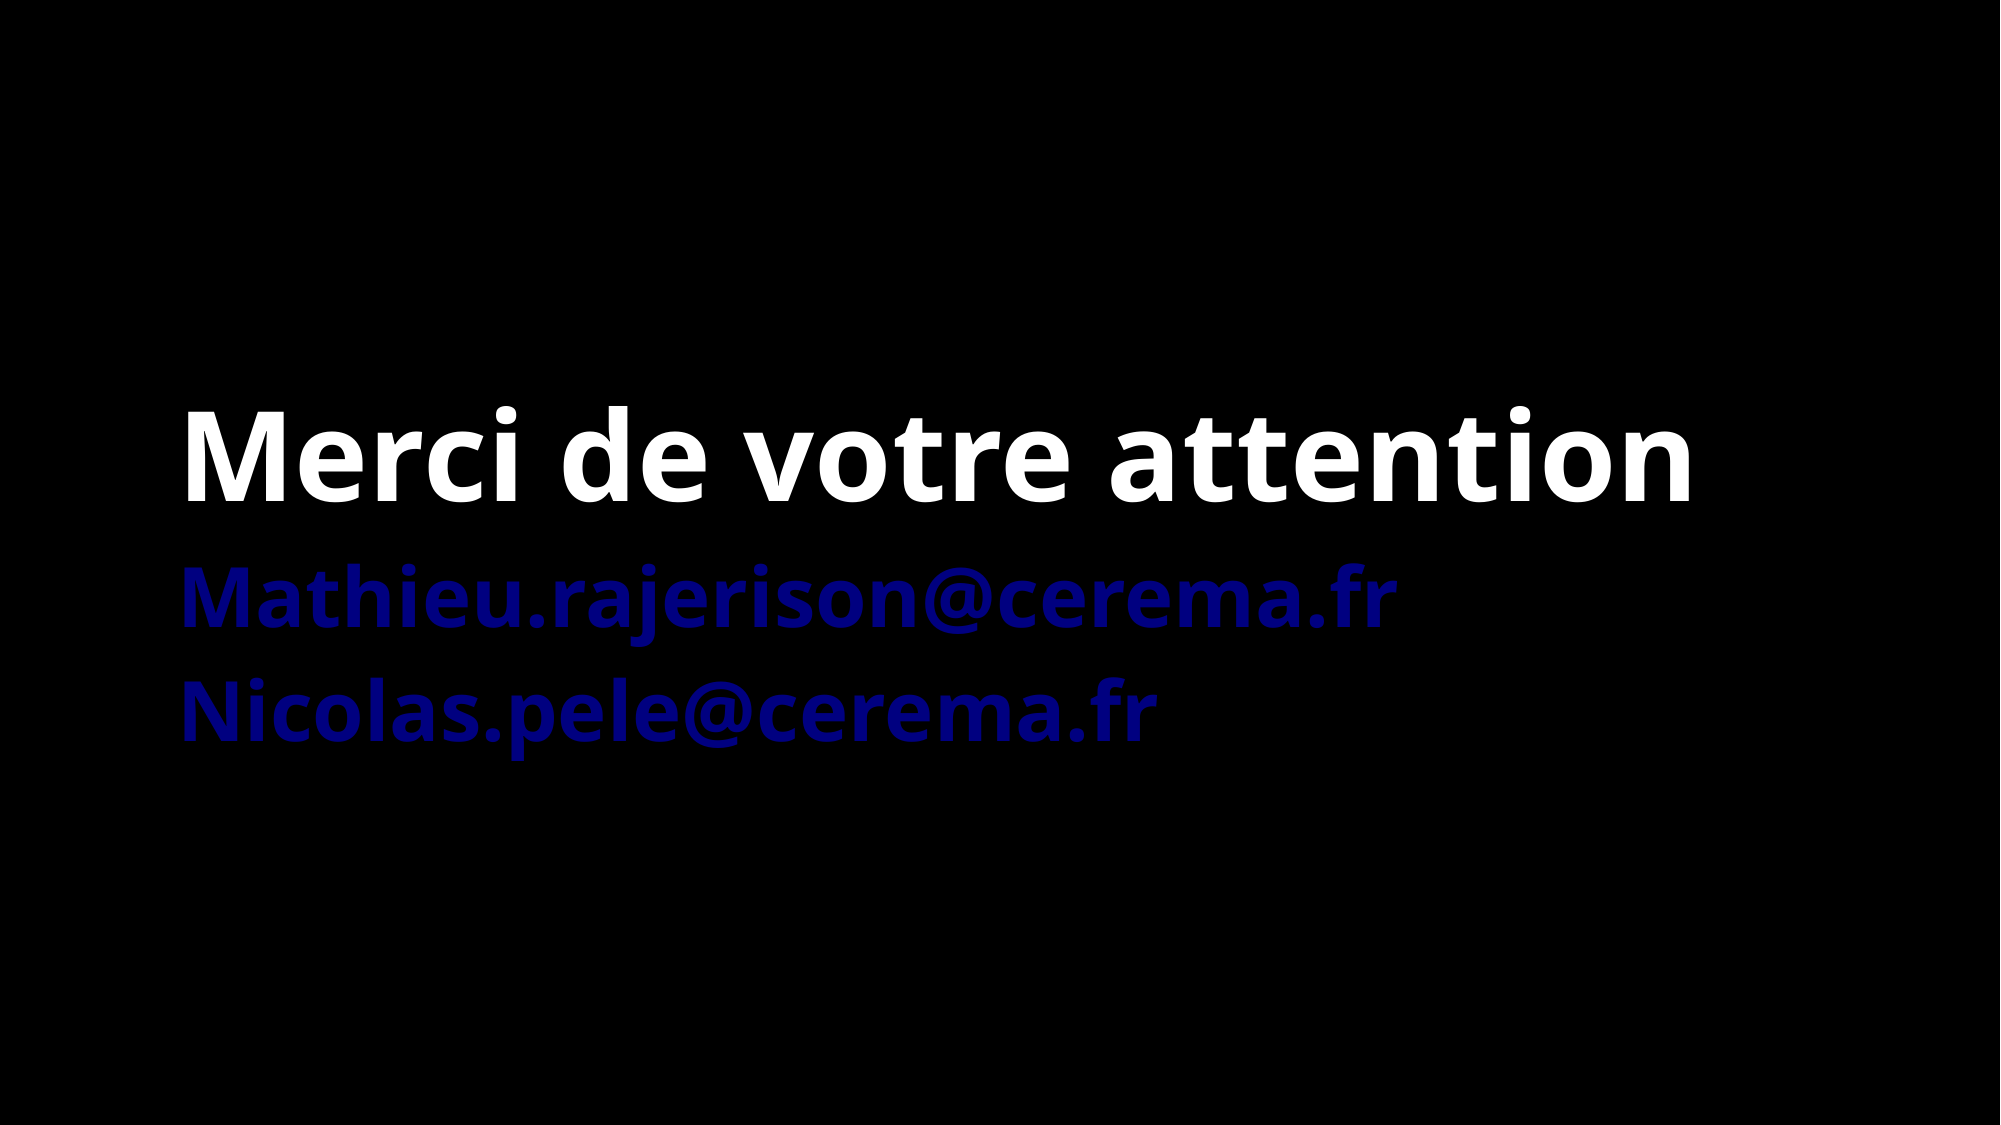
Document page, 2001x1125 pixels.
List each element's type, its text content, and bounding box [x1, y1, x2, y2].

text_box Merci de votre attention Mathieu.rajerison@cerema.fr Nicolas.pele@cerema.fr [0, 0, 2000, 1125]
